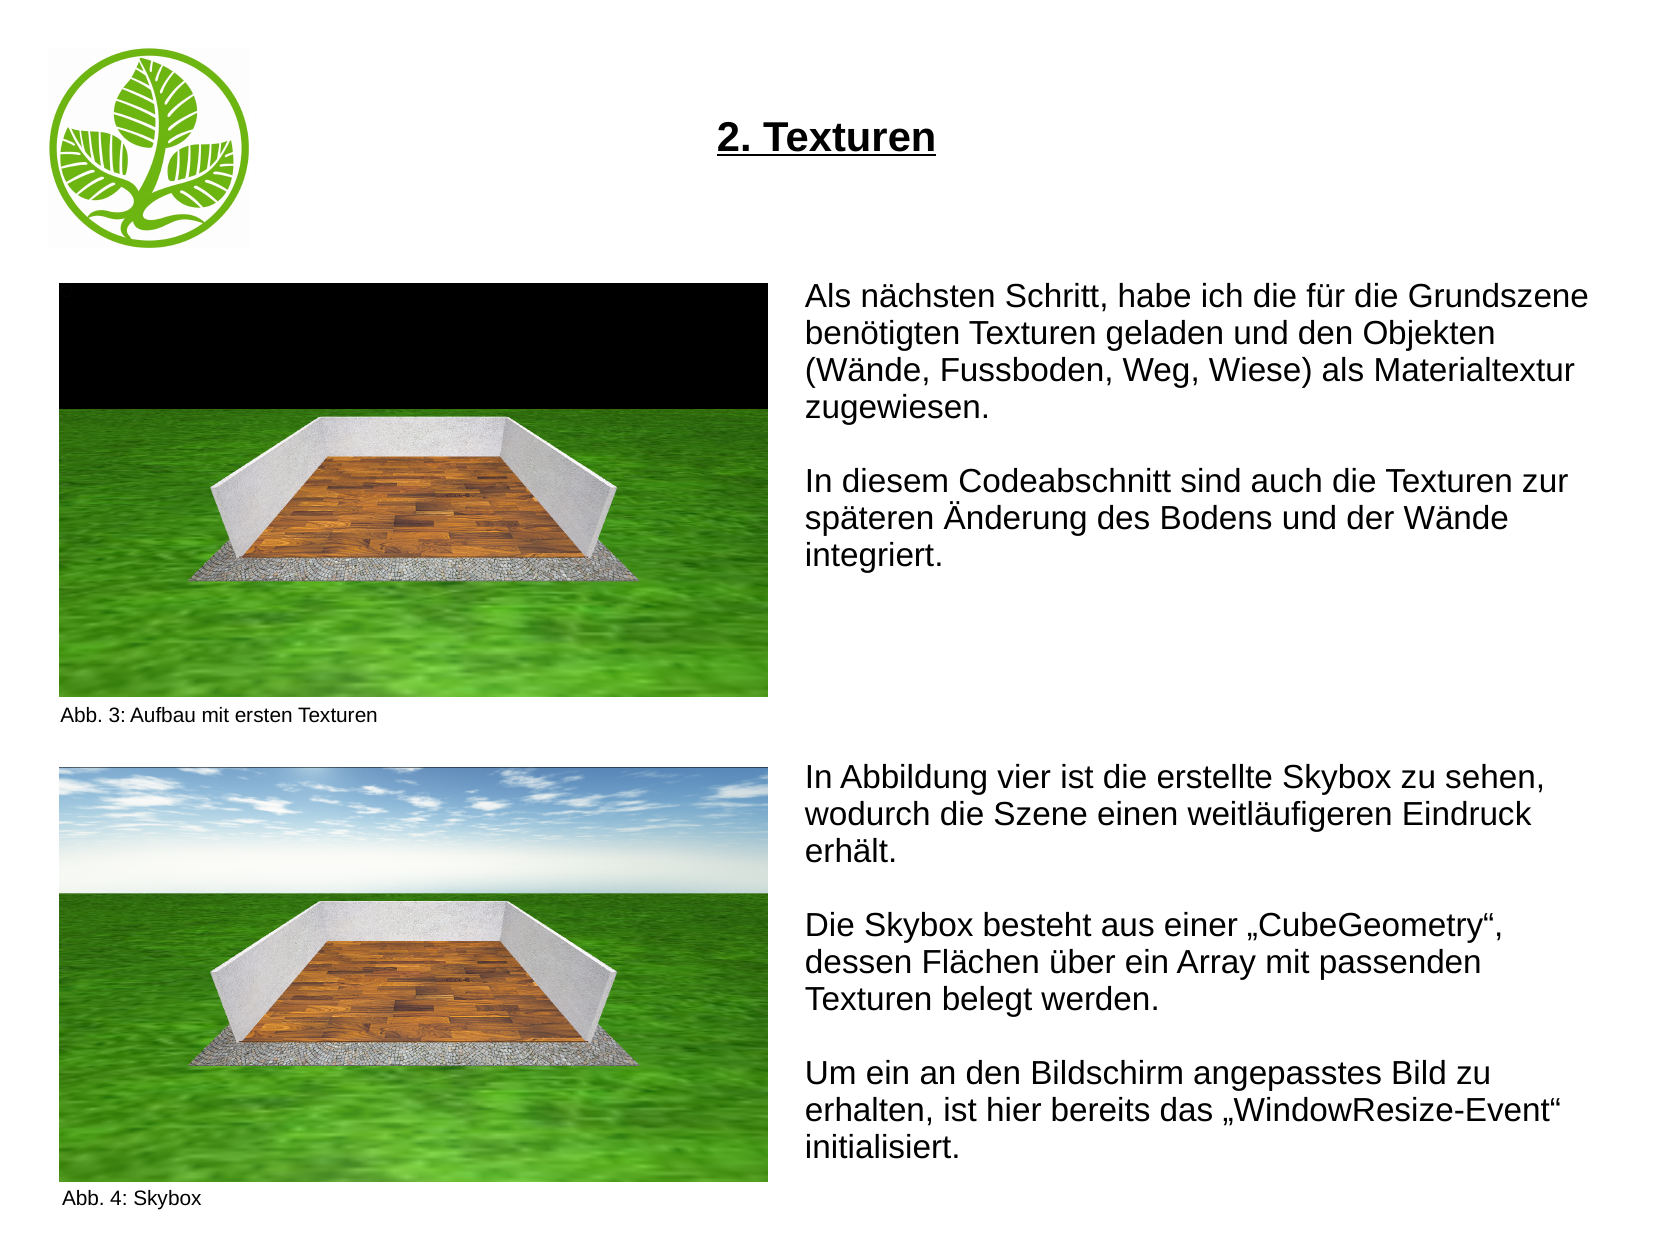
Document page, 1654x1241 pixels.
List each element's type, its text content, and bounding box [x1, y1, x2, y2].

text_box Abb. 4: Skybox [47, 1178, 216, 1217]
picture [48, 47, 249, 249]
text_box 2. Texturen [702, 106, 952, 169]
text_box Als nächsten Schritt, habe ich die für die Grundszene benötigten Texturen geladen und den Objekten (Wände, Fussboden, Weg, Wiese) als Materialtextur zugewiesen. In diesem Codeabschnitt sind auch die Texturen zur späteren Änderung des Bodens und der Wände integriert. In Abbildung vier ist die erstellte Skybox zu sehen, wodurch die Szene einen weitläufigeren Eindruck erhält. Die Skybox besteht aus einer „CubeGeometry“, dessen Flächen über ein Array mit passenden Texturen belegt werden. Um ein an den Bildschirm angepasstes Bild zu erhalten, ist hier bereits das „WindowResize-Event“ initialisiert. [790, 269, 1631, 1241]
picture [59, 283, 768, 697]
text_box Abb. 3: Aufbau mit ersten Texturen [45, 696, 394, 735]
picture [59, 767, 768, 1182]
